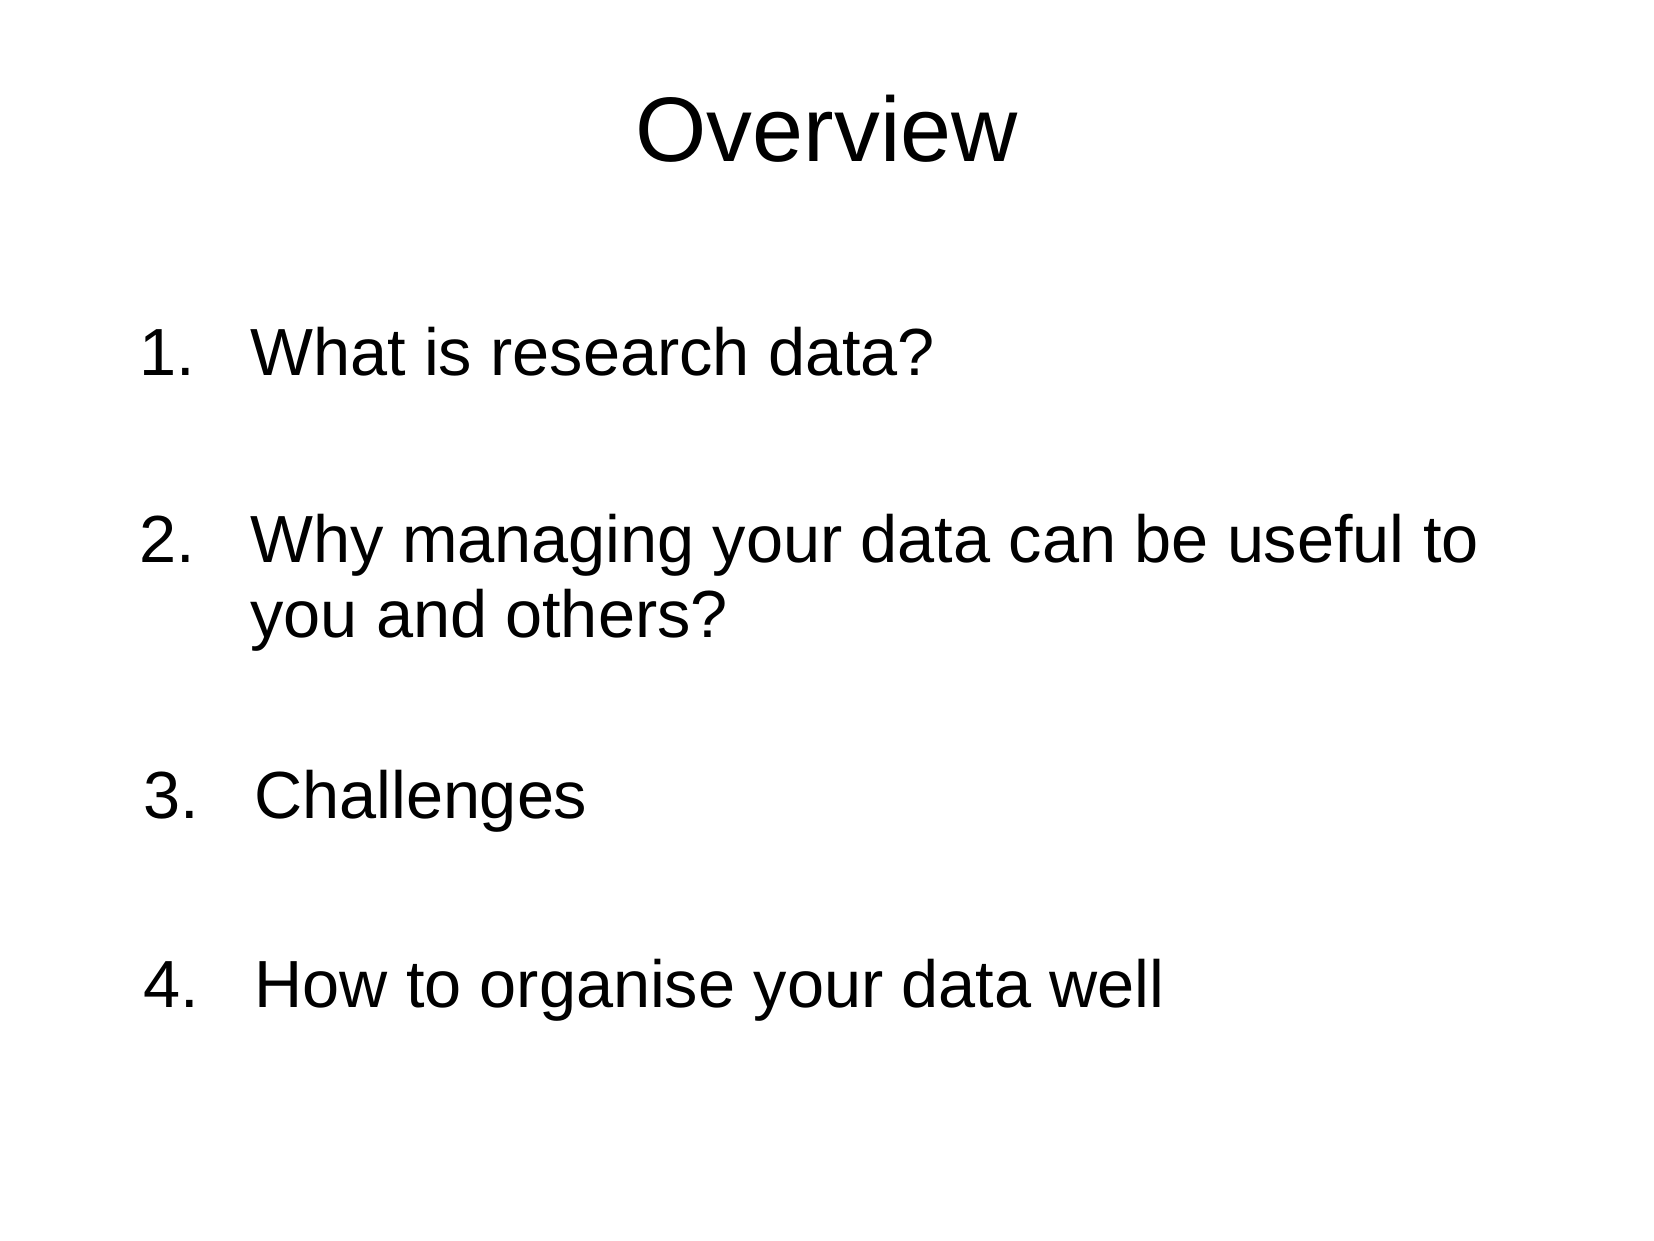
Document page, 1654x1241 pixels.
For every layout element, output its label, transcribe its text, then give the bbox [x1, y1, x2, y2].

title 3. Challenges [131, 734, 600, 856]
title 4. How to organise your data well [110, 909, 1199, 1059]
title 2. Why managing your data can be useful to you and others? [139, 502, 1588, 652]
title Overview [82, 25, 1571, 233]
title 1. What is research data? [124, 277, 952, 427]
